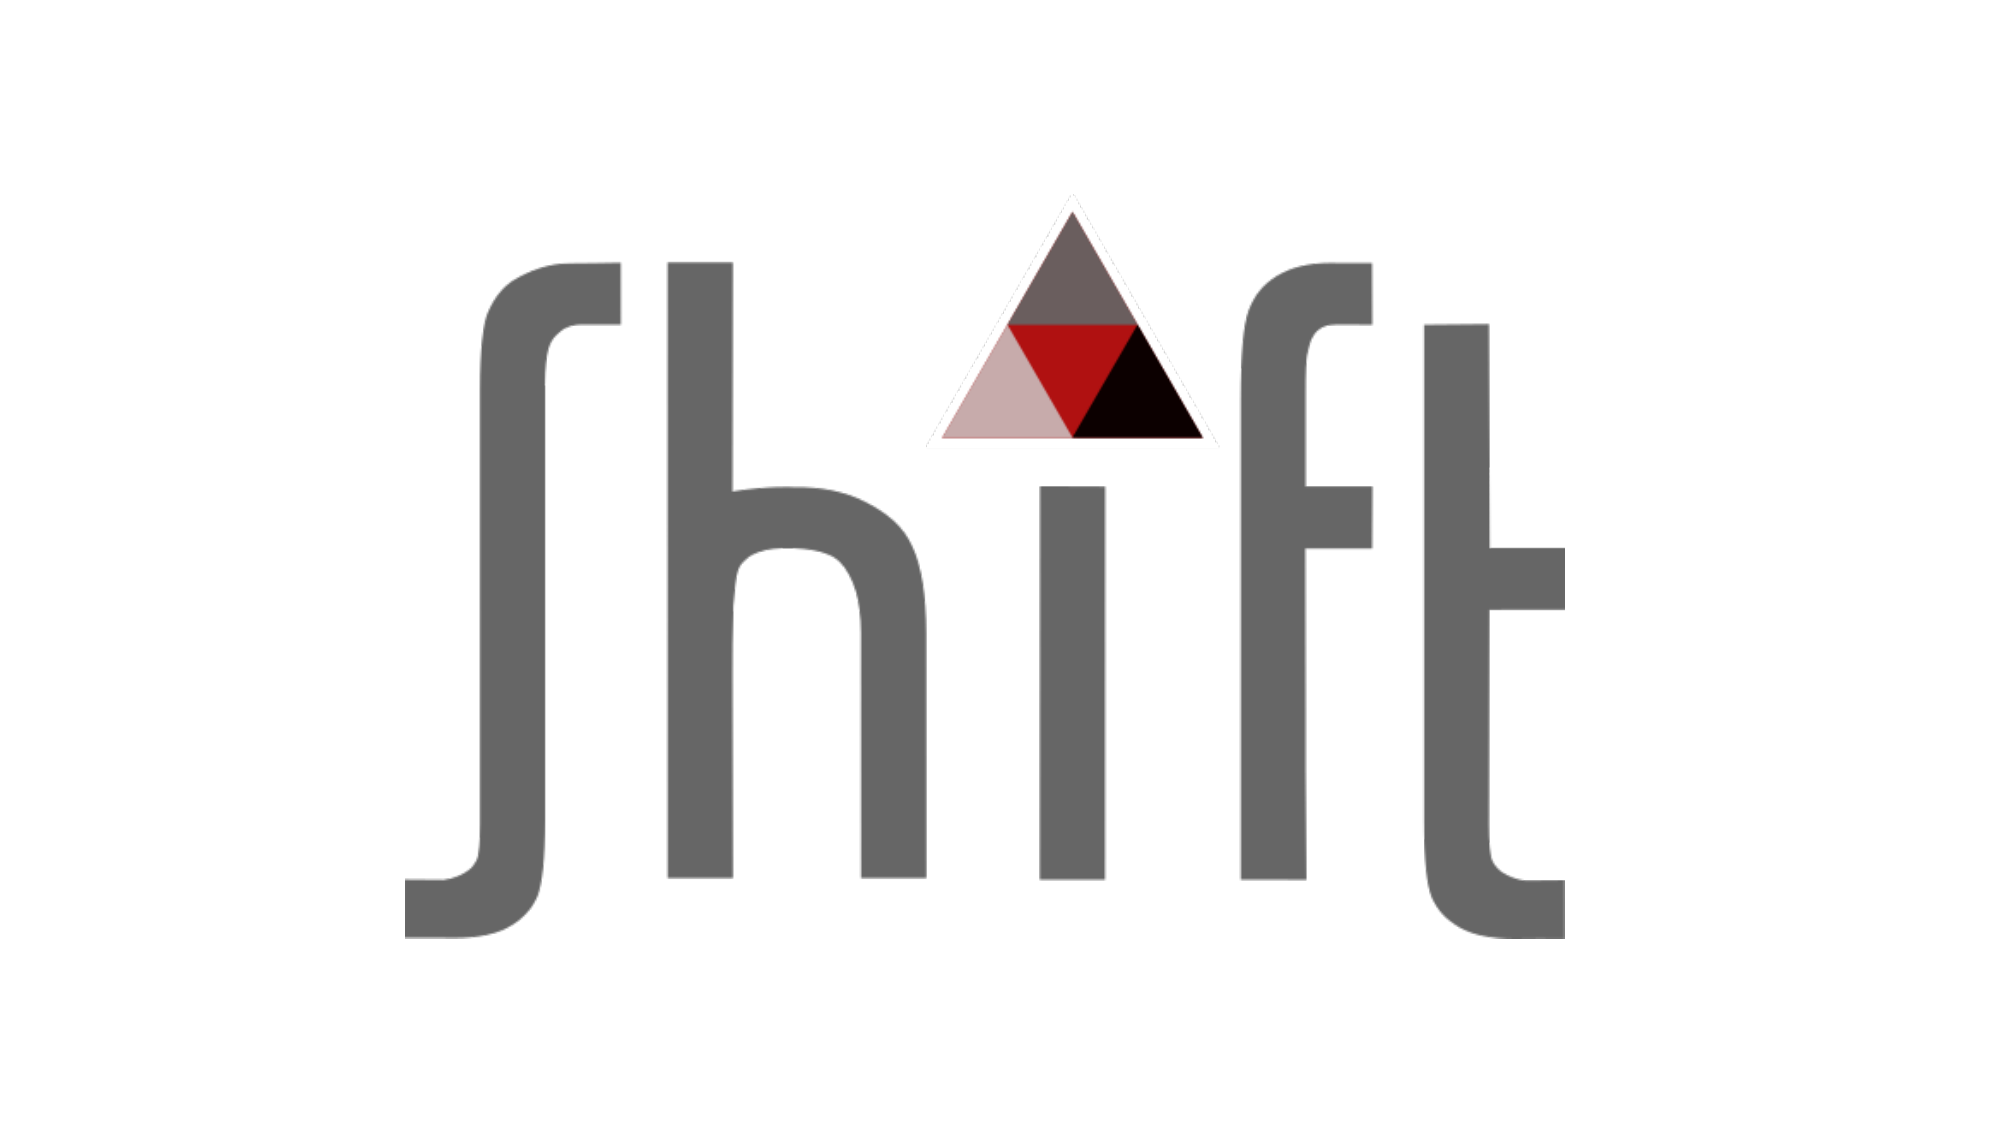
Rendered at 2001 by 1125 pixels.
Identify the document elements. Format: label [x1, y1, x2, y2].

picture [405, 194, 1565, 939]
